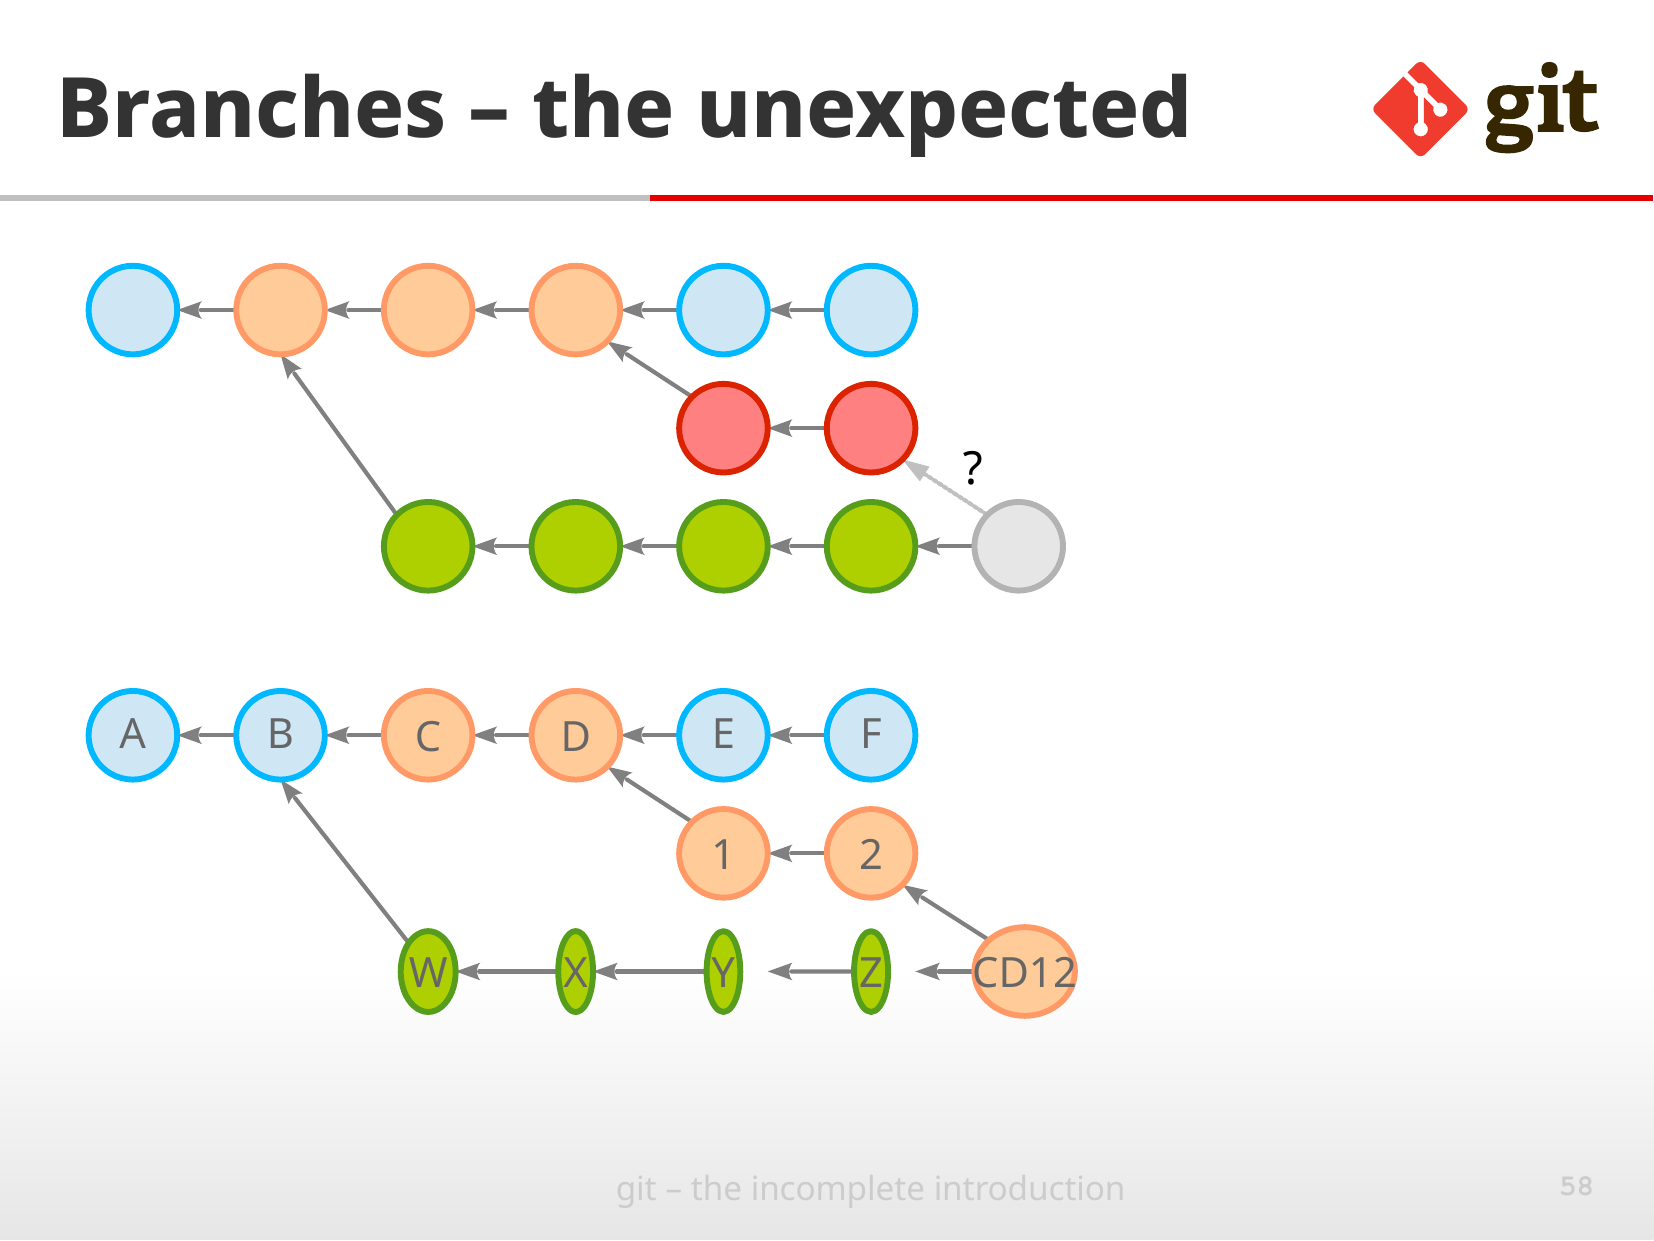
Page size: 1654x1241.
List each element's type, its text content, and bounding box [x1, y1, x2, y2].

text_box [826, 383, 916, 473]
text_box [826, 265, 916, 355]
text_box 1 [679, 809, 768, 898]
text_box D [531, 690, 621, 780]
text_box X [558, 931, 594, 1012]
text_box [679, 383, 768, 473]
text_box Y [706, 931, 741, 1012]
text_box [383, 501, 473, 591]
text_box [826, 501, 916, 591]
text_box E [679, 690, 768, 780]
text_box W [400, 931, 456, 1012]
text_box 2 [826, 809, 916, 898]
text_box [679, 265, 768, 355]
text_box CD12 [974, 927, 1075, 1016]
text_box ? [938, 436, 996, 502]
text_box [974, 501, 1064, 591]
text_box [679, 501, 768, 591]
text_box A [88, 690, 178, 780]
text_box [531, 265, 621, 355]
text_box [88, 265, 178, 355]
text_box [236, 265, 325, 355]
title Branches – the unexpected [56, 36, 1546, 175]
text_box F [826, 690, 916, 780]
text_box [383, 265, 473, 355]
text_box C [383, 690, 473, 780]
text_box Z [854, 931, 889, 1012]
text_box B [236, 690, 325, 780]
text_box [531, 501, 621, 591]
